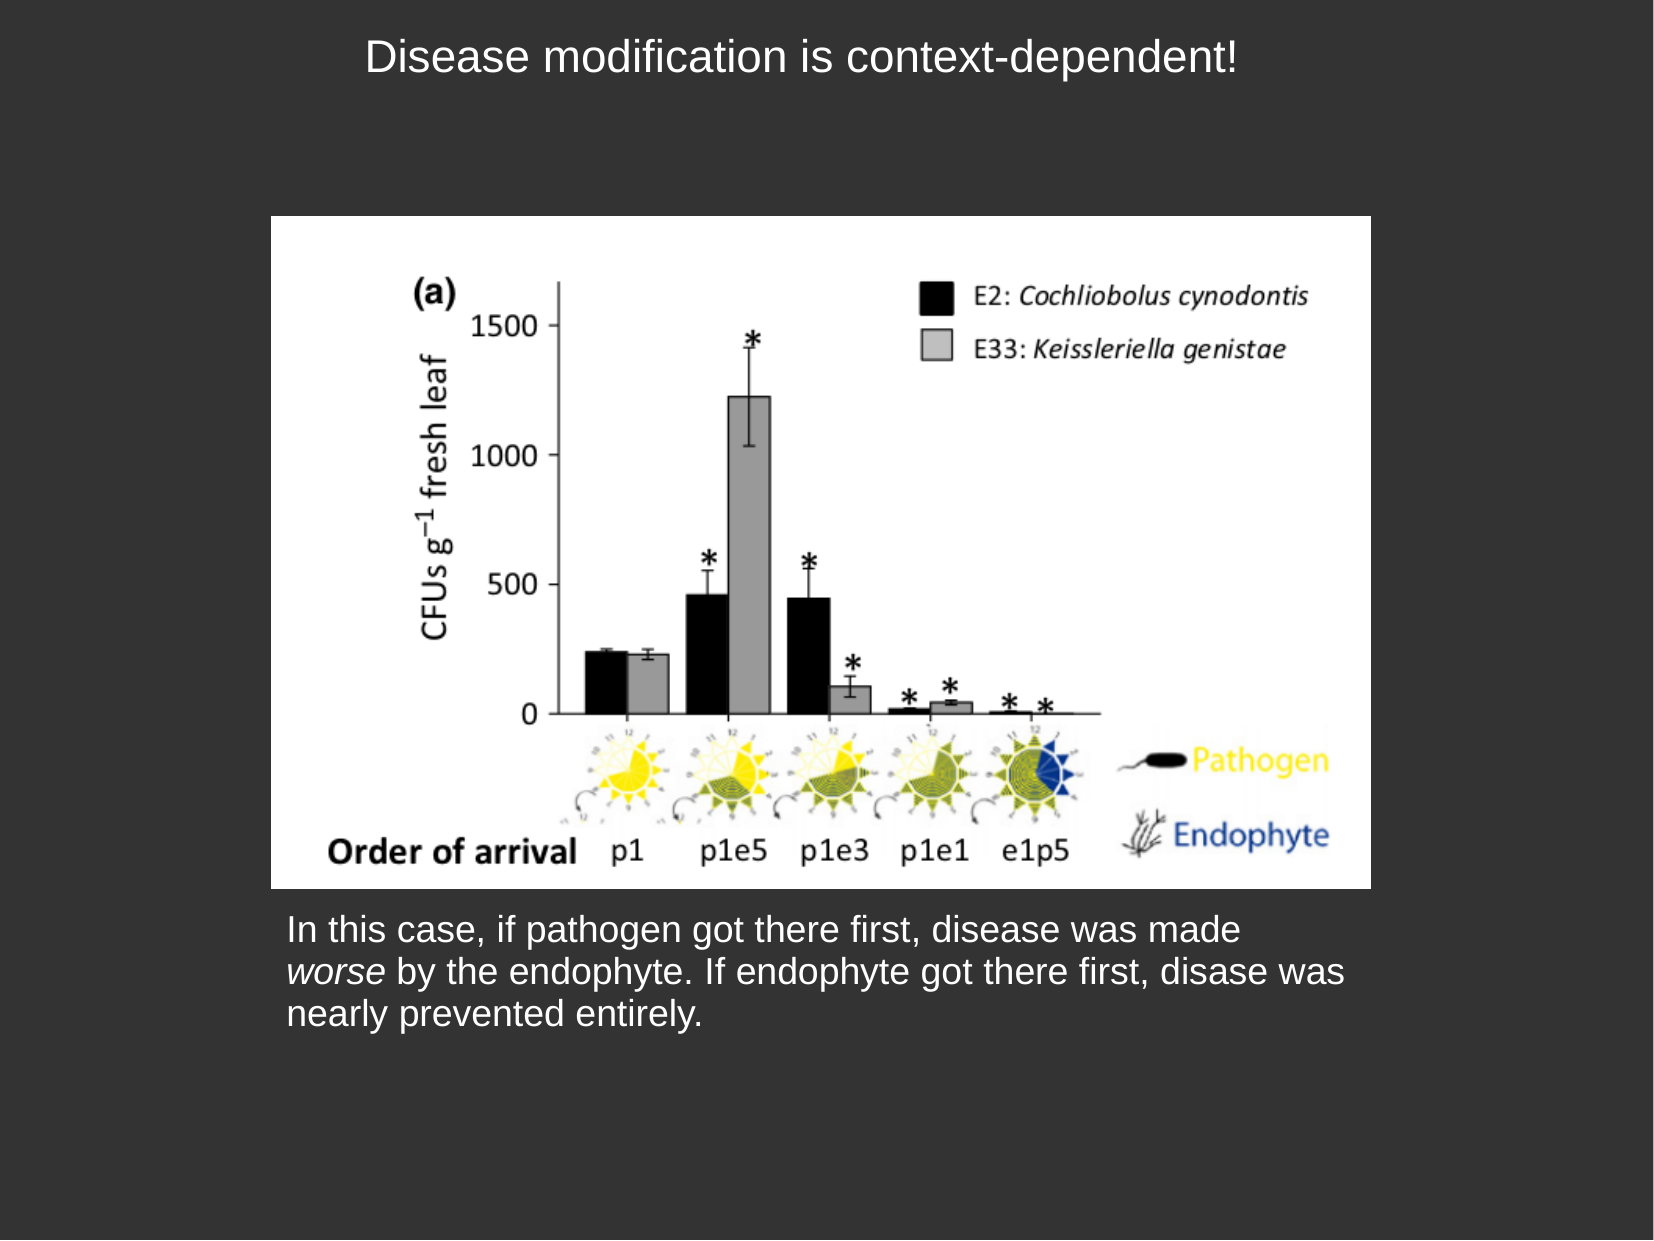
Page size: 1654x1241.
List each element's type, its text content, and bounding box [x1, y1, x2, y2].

picture [271, 216, 1371, 889]
text_box In this case, if pathogen got there first, disease was made worse by the endophyte. If endophyte got there first, disase was nearly prevented entirely. [271, 900, 1366, 1042]
text_box Disease modification is context-dependent! [106, 23, 1498, 90]
